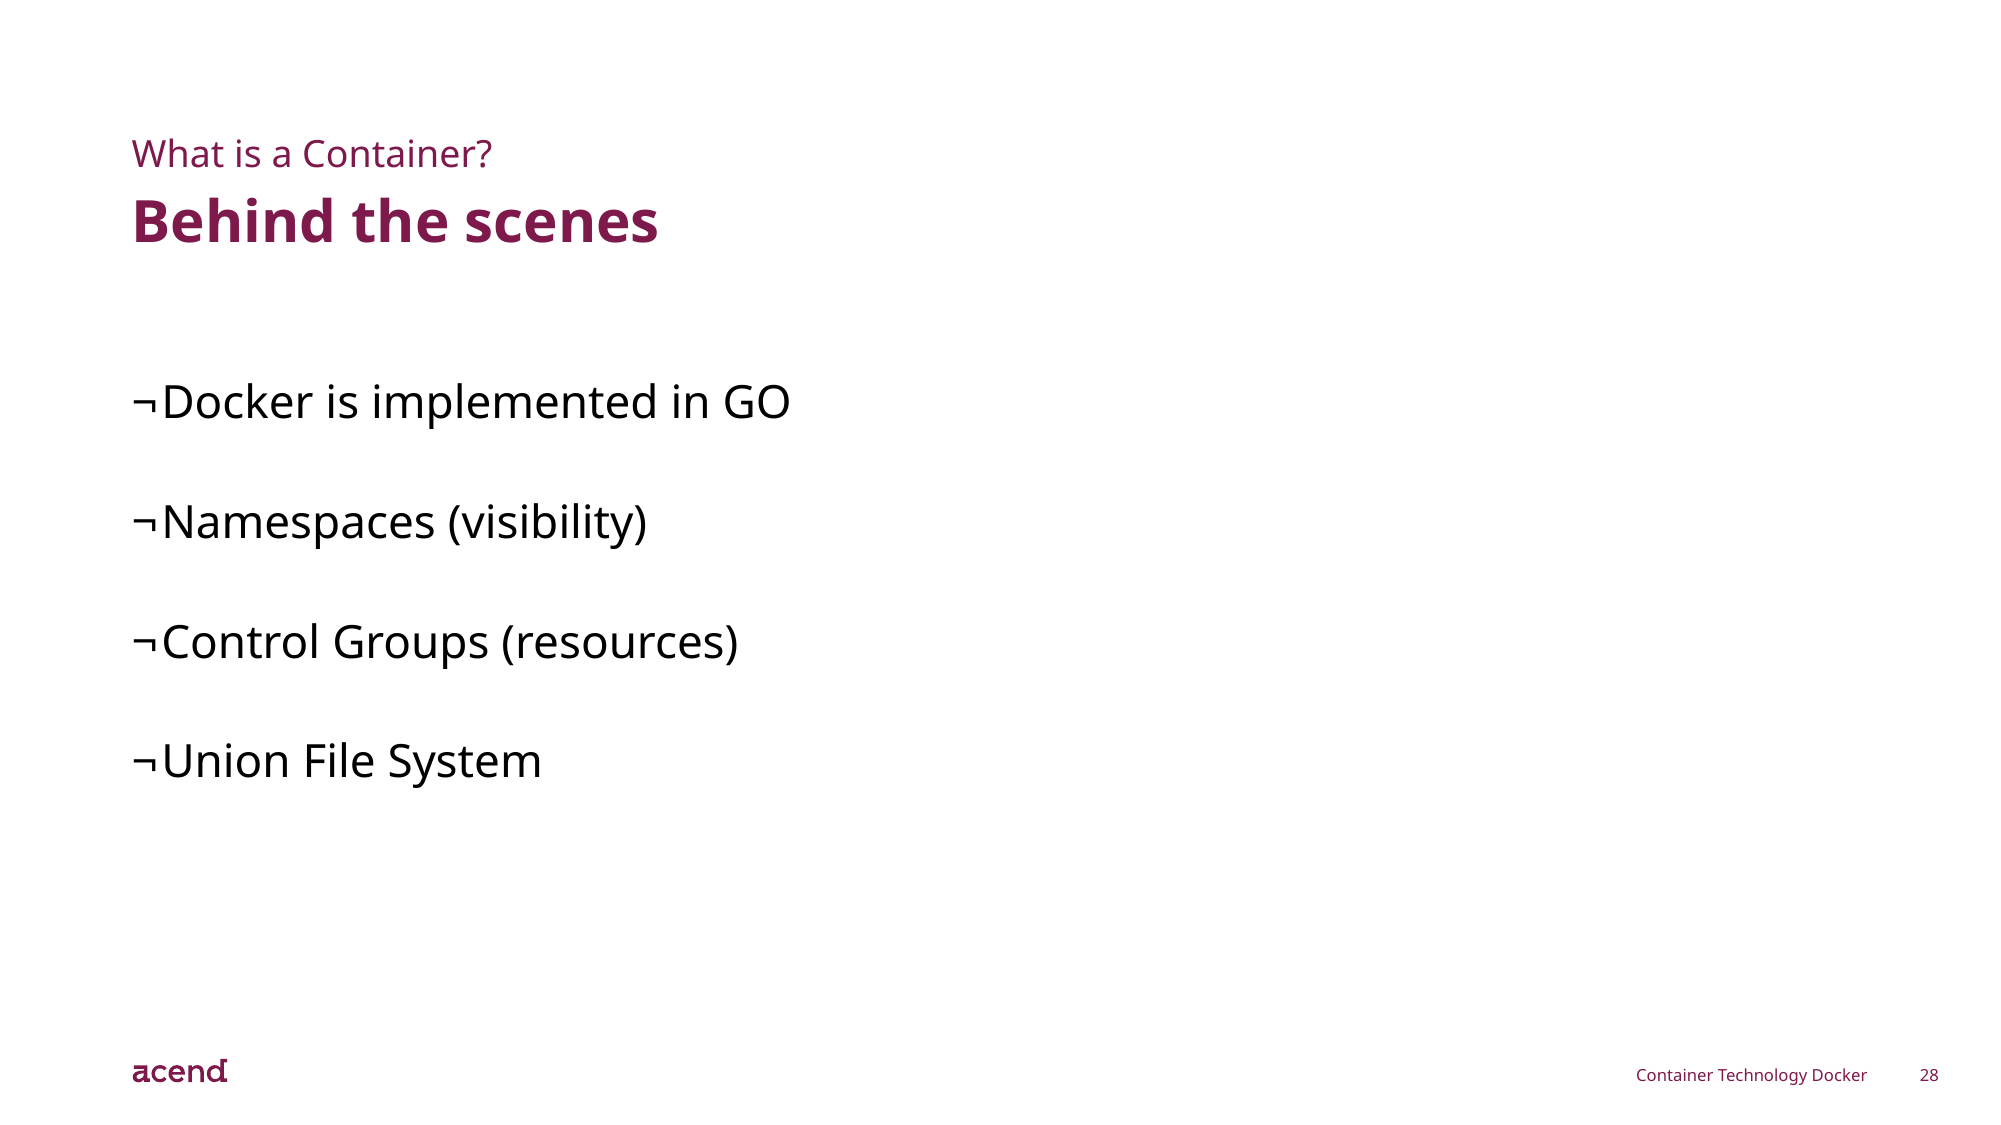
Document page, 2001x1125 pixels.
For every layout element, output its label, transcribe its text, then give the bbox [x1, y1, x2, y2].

list Docker is implemented in GO Namespaces (visibility) Control Groups (resources) Union File System [131, 367, 1869, 1006]
title Behind the scenes [131, 184, 1869, 332]
list What is a Container? [131, 125, 1869, 184]
